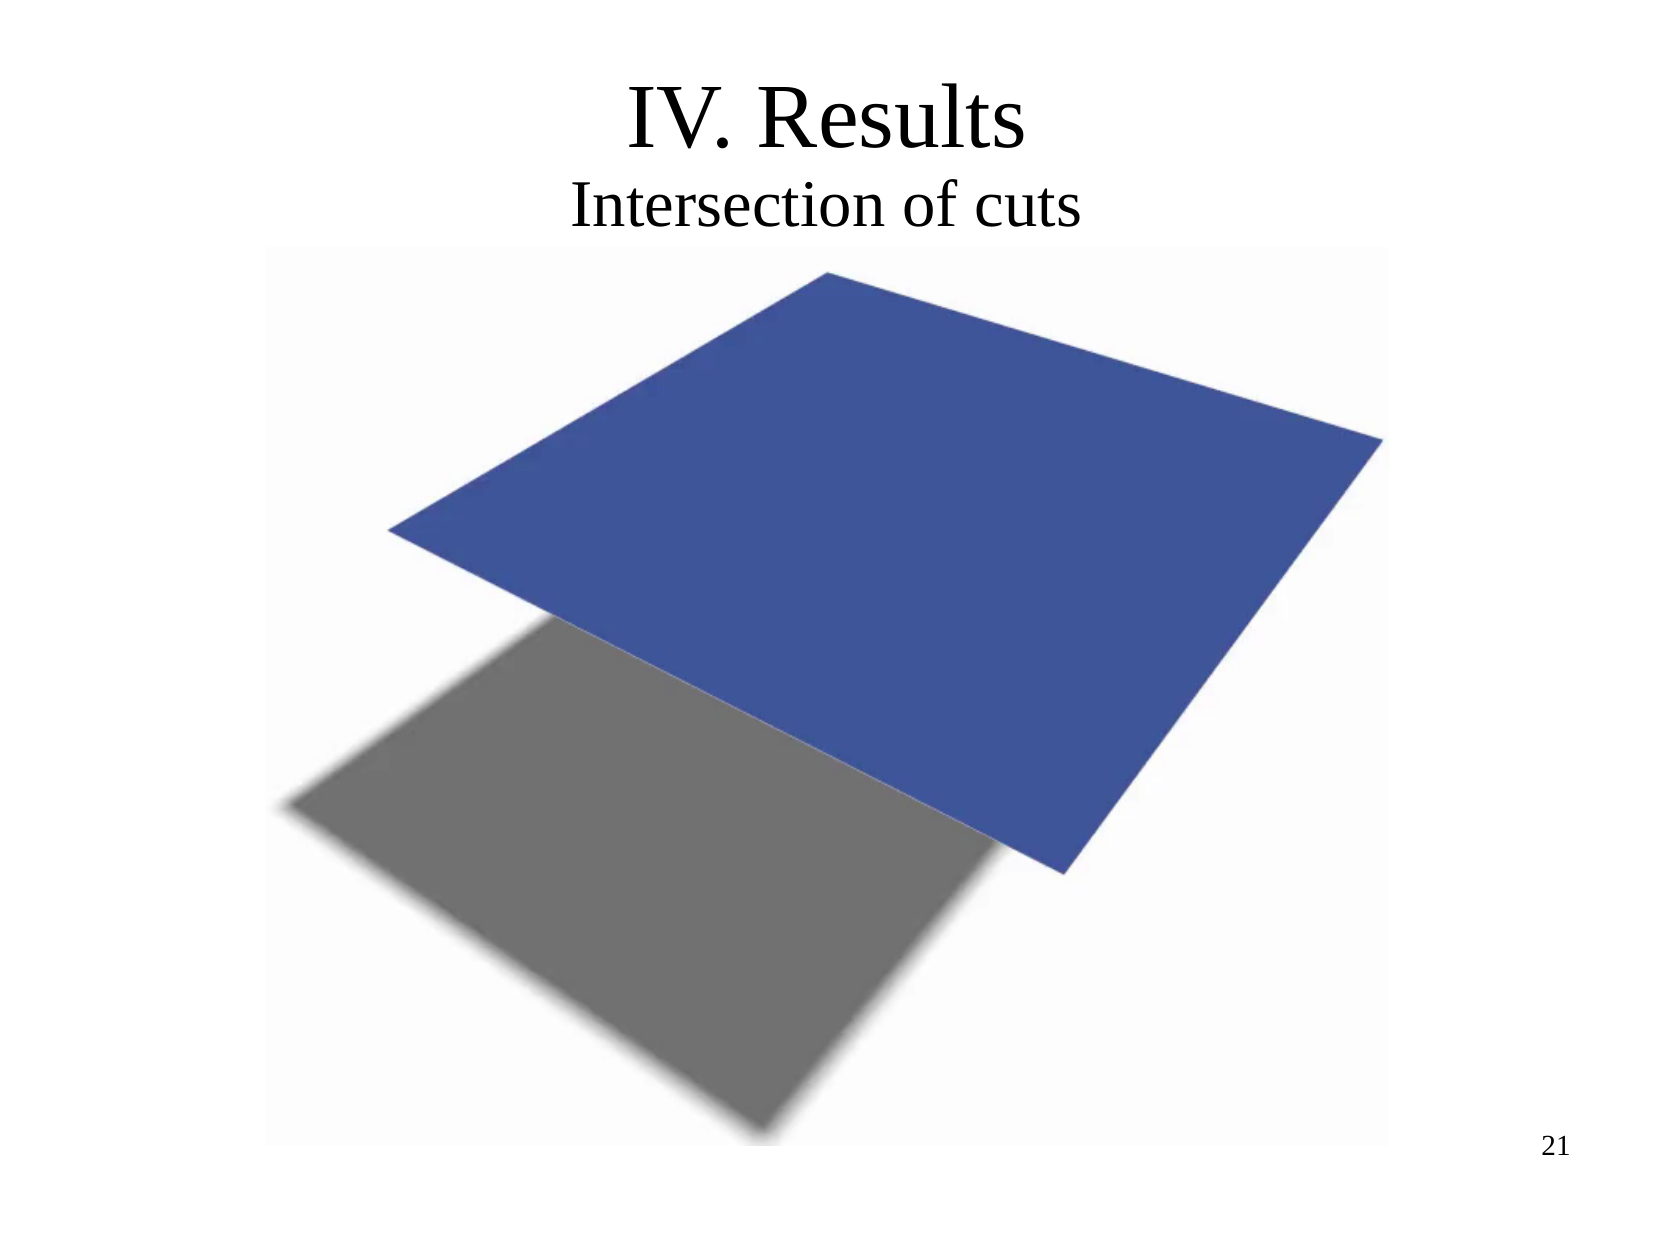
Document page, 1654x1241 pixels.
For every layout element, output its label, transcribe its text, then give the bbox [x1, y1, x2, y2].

text_box [264, 246, 1390, 1147]
title IV. Results Intersection of cuts [82, 49, 1571, 257]
